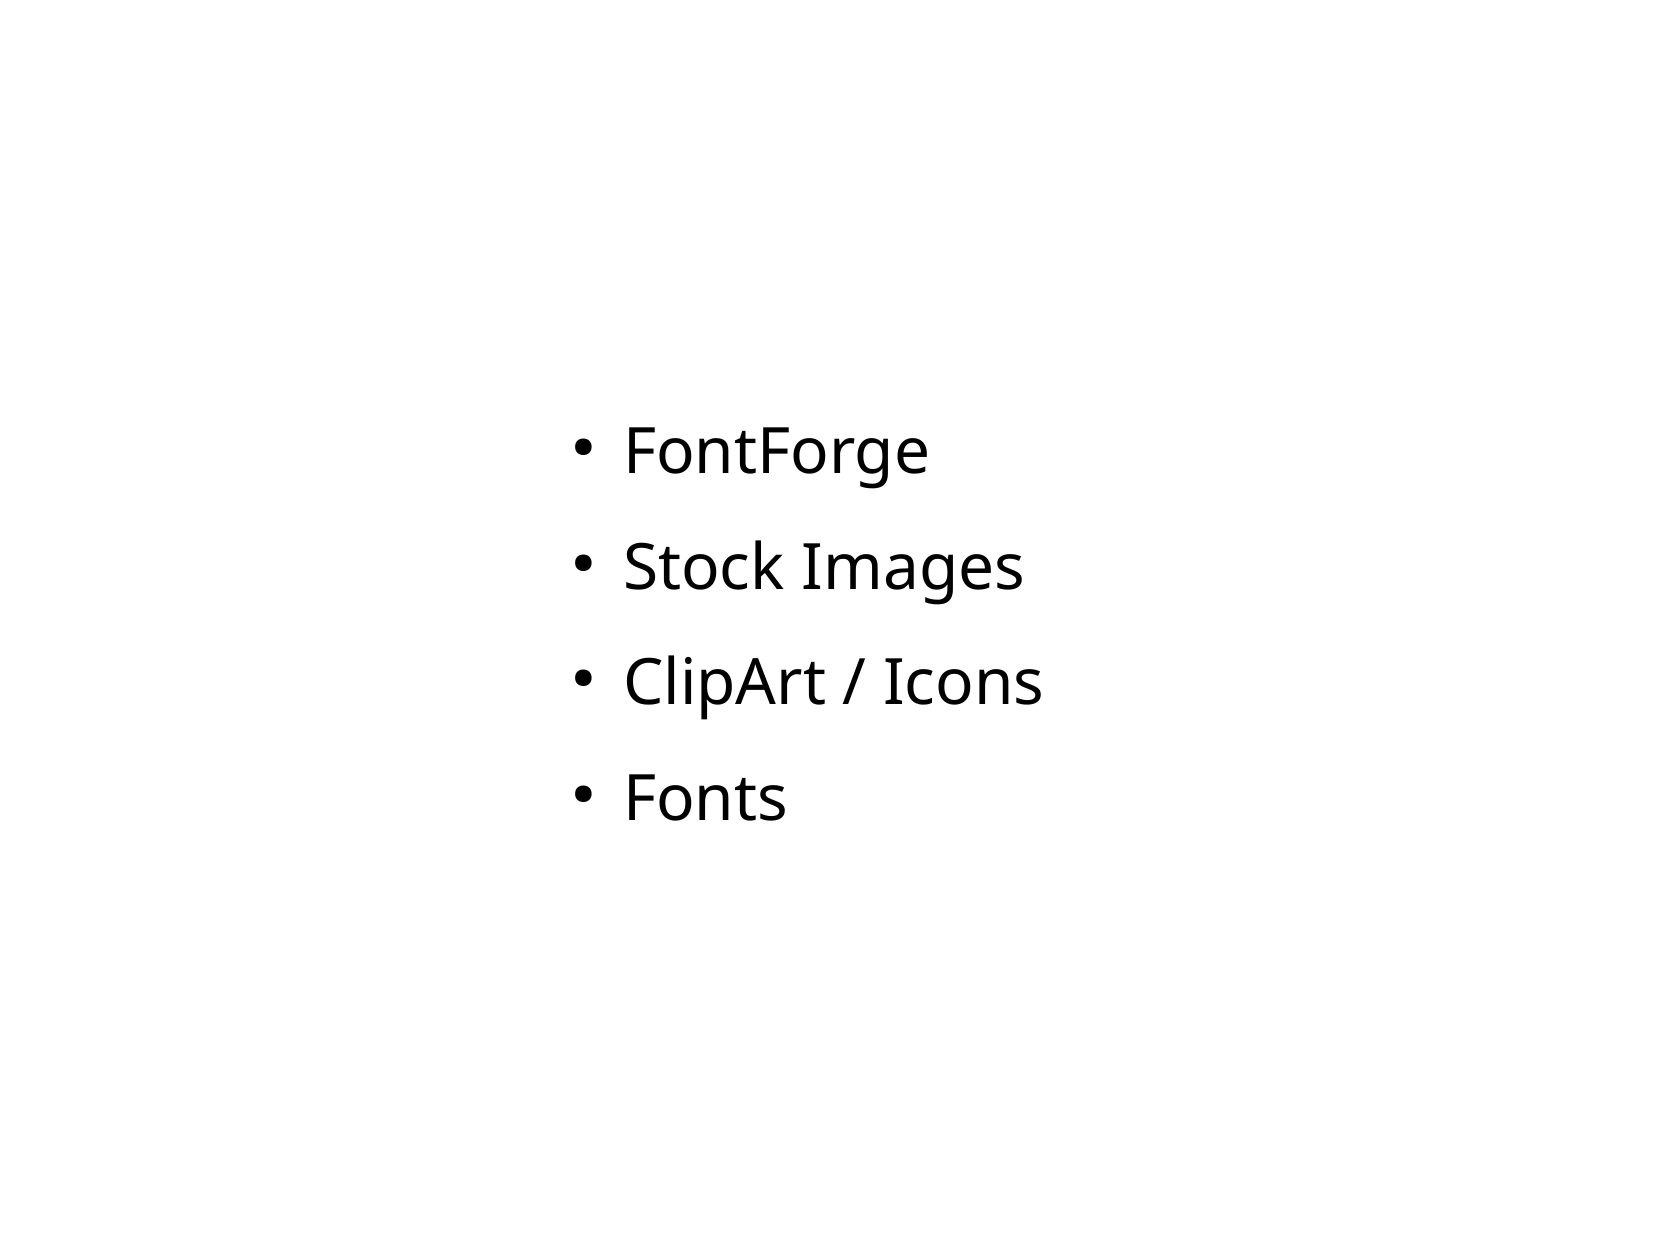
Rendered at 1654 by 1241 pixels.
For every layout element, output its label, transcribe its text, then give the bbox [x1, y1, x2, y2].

list FontForge Stock Images ClipArt / Icons Fonts [555, 405, 1351, 841]
